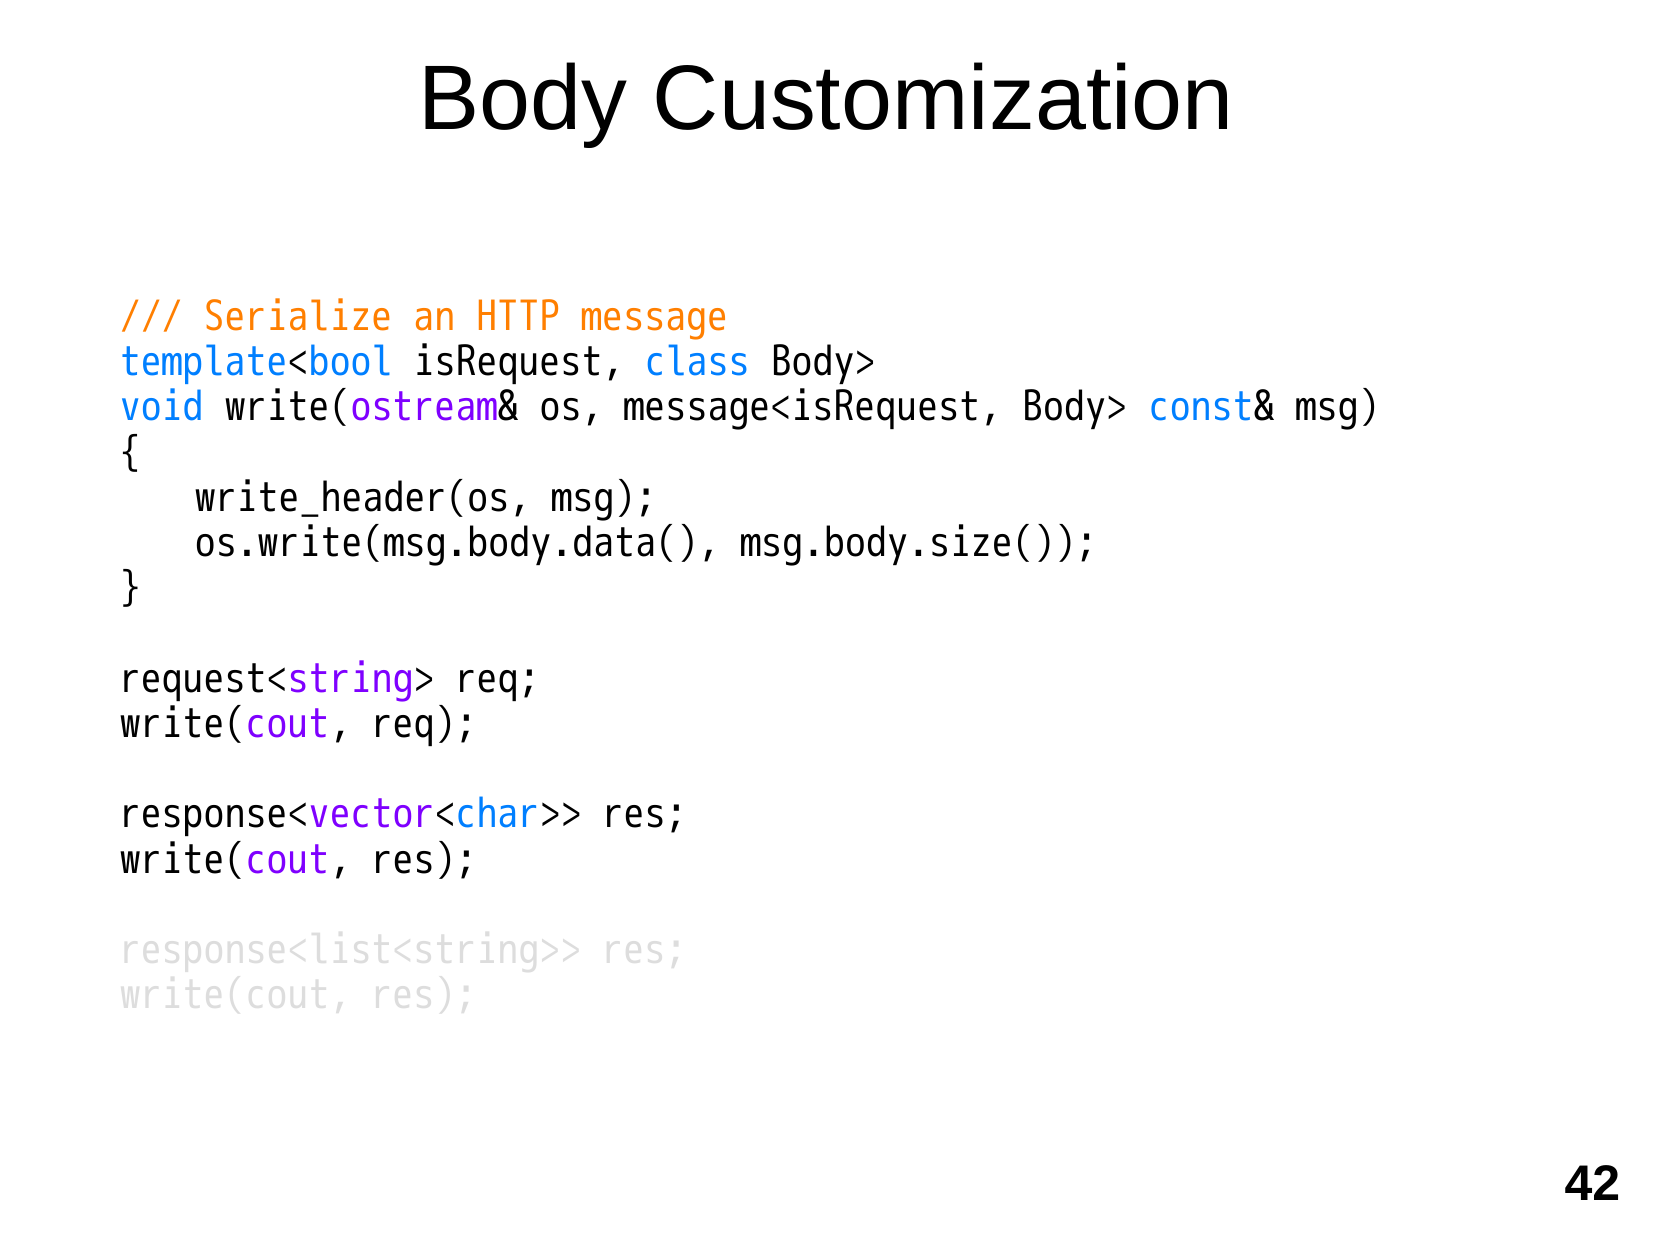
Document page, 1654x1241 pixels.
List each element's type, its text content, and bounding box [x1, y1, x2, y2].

title Body Customization [82, 15, 1571, 181]
text_box /// Serialize an HTTP message template<bool isRequest, class Body> void write(ostream& os, message<isRequest, Body> const& msg) { write_header(os, msg); os.write(msg.body.data(), msg.body.size()); } request<string> req; write(cout, req); response<vector<char>> res; write(cout, res); response<list<string>> res; write(cout, res); [104, 287, 1575, 1087]
